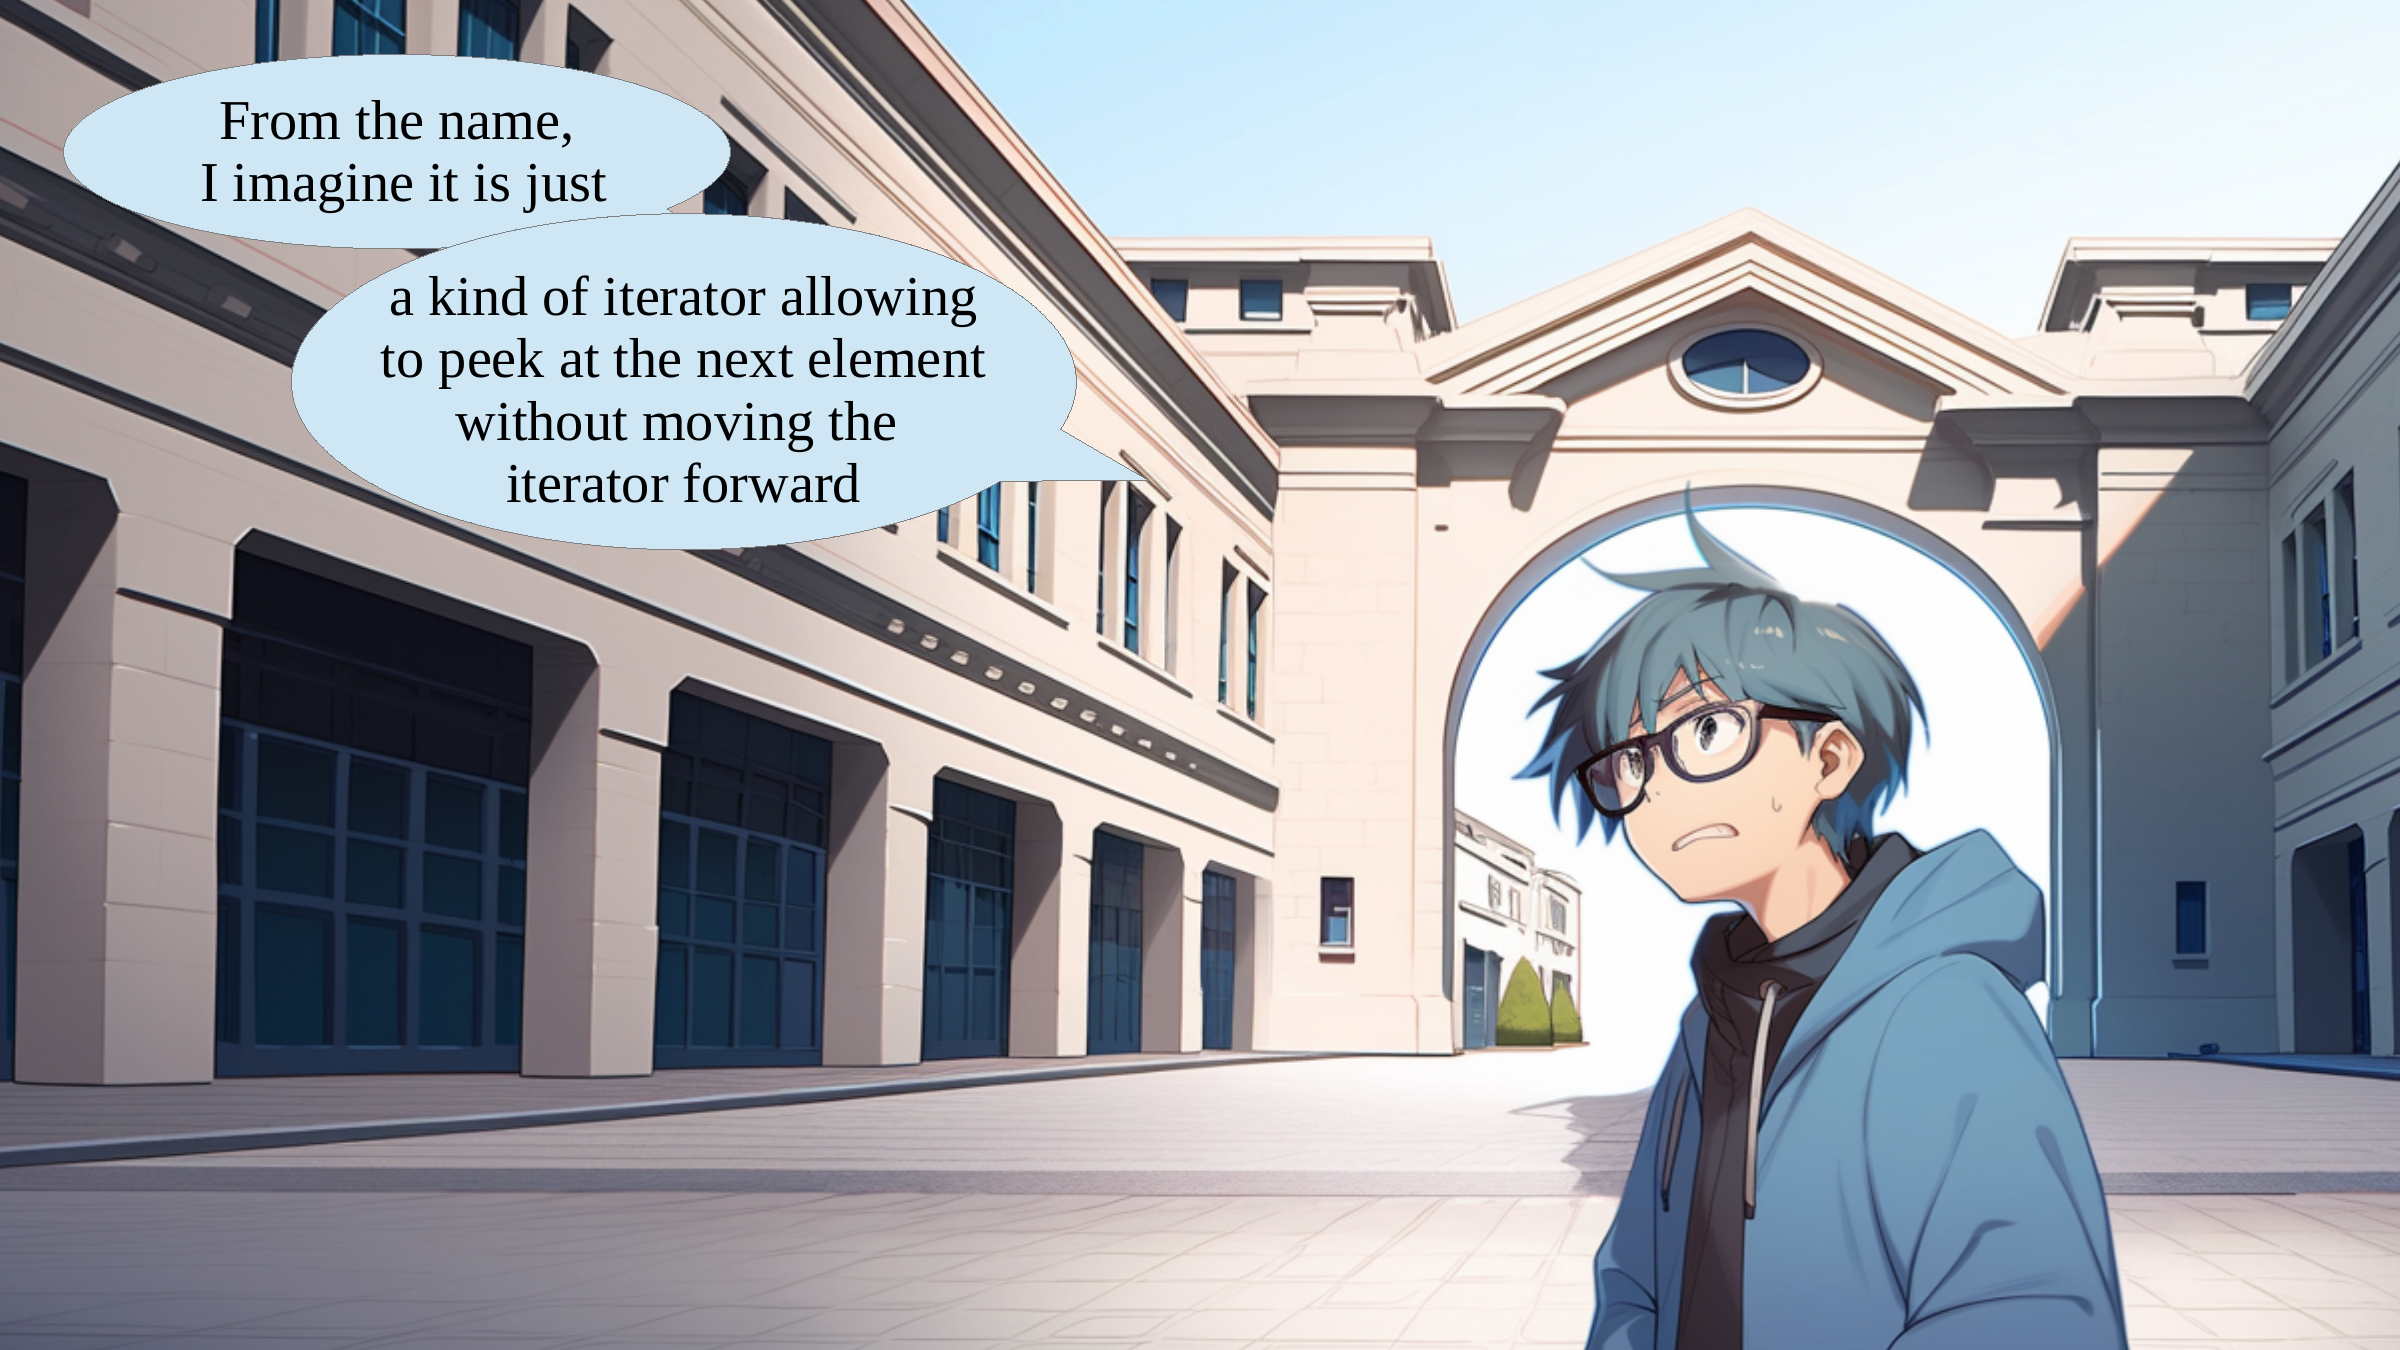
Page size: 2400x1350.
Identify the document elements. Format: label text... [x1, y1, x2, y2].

text_box a kind of iterator allowing to peek at the next element without moving the iterator forward [291, 213, 1149, 550]
text_box From the name, I imagine it is just [63, 54, 731, 249]
picture [0, 0, 2400, 1350]
